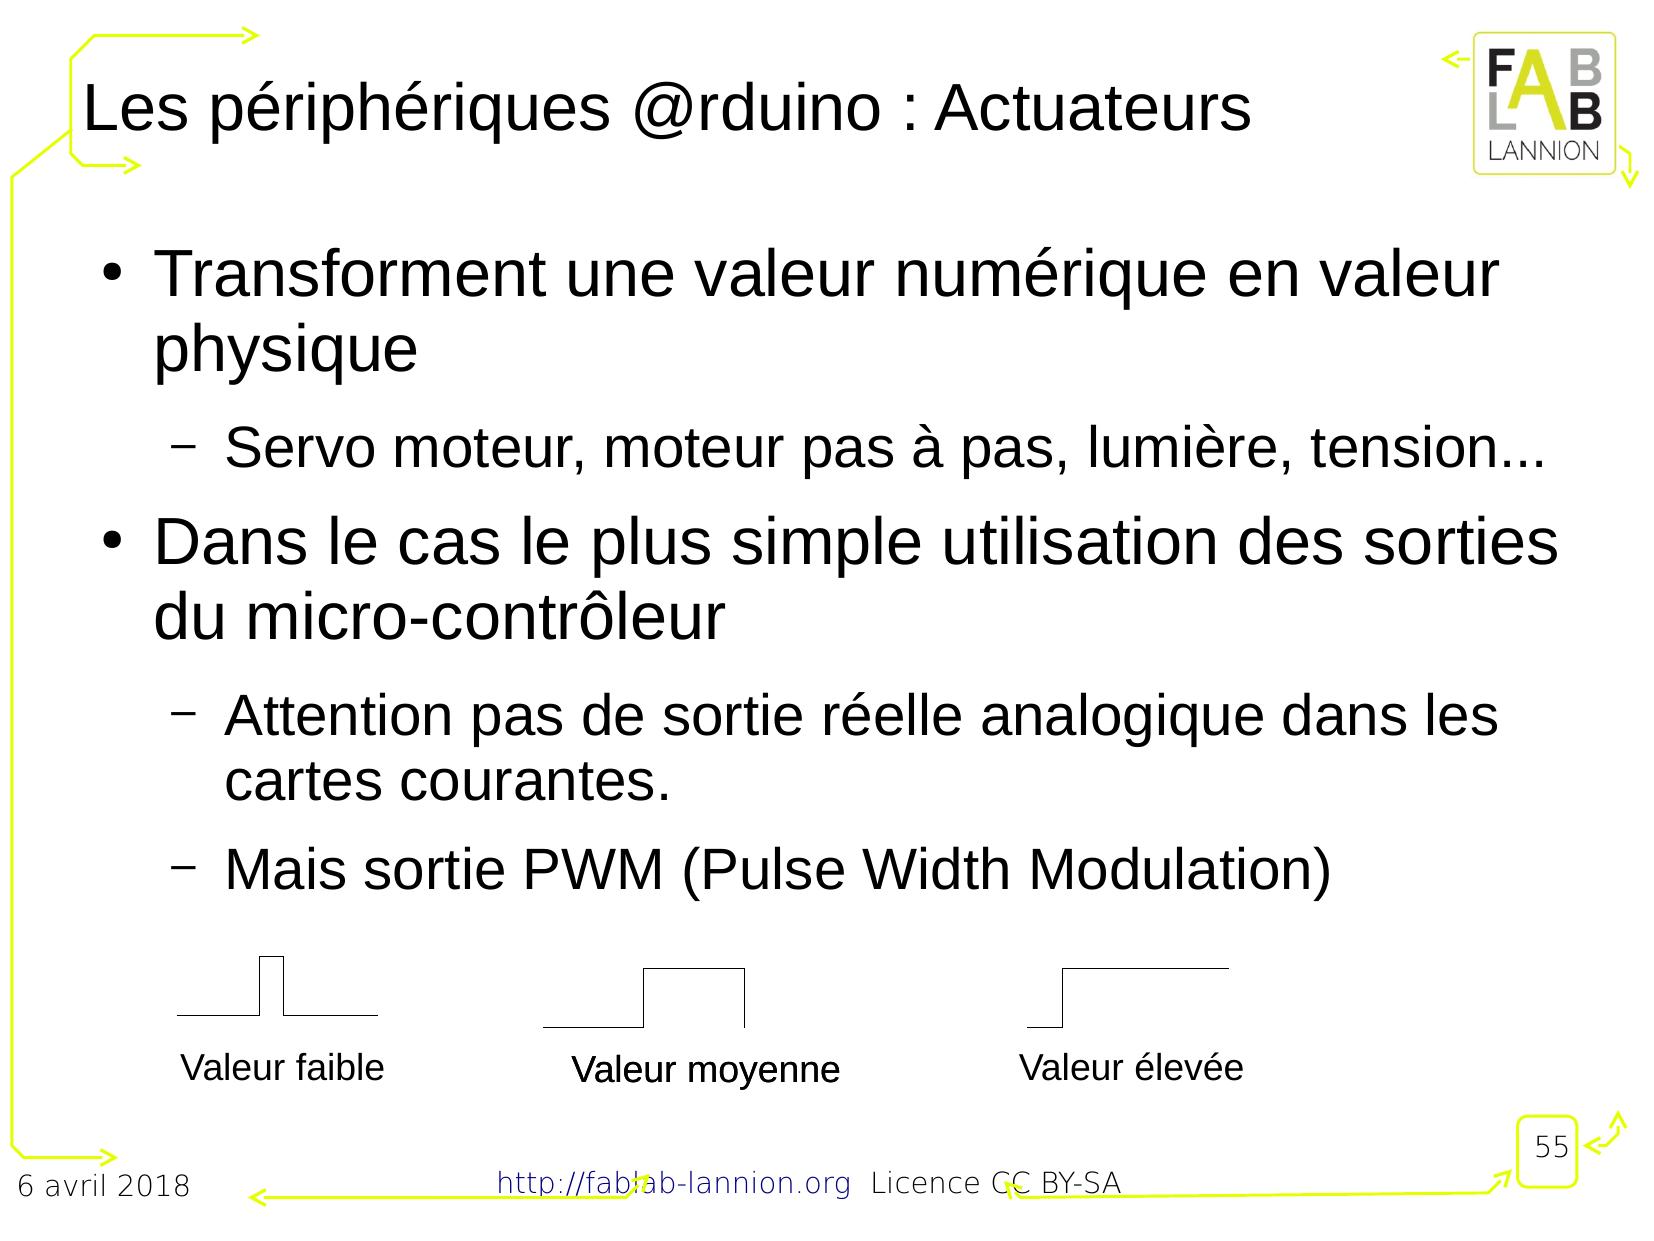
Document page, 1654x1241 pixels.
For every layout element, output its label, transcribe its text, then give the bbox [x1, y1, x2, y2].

text_box Valeur faible [165, 1039, 400, 1097]
text_box Valeur moyenne [556, 1041, 856, 1099]
list Transforment une valeur numérique en valeur physique Servo moteur, moteur pas à pas, lumière, tension... Dans le cas le plus simple utilisation des sorties du micro-contrôleur Attention pas de sortie réelle analogique dans les cartes courantes. Mais sortie PWM (Pulse Width Modulation) [82, 236, 1571, 1099]
text_box Valeur élevée [1003, 1039, 1260, 1097]
title Les périphériques @rduino : Actuateurs [82, 49, 1441, 166]
picture [1470, 29, 1619, 178]
